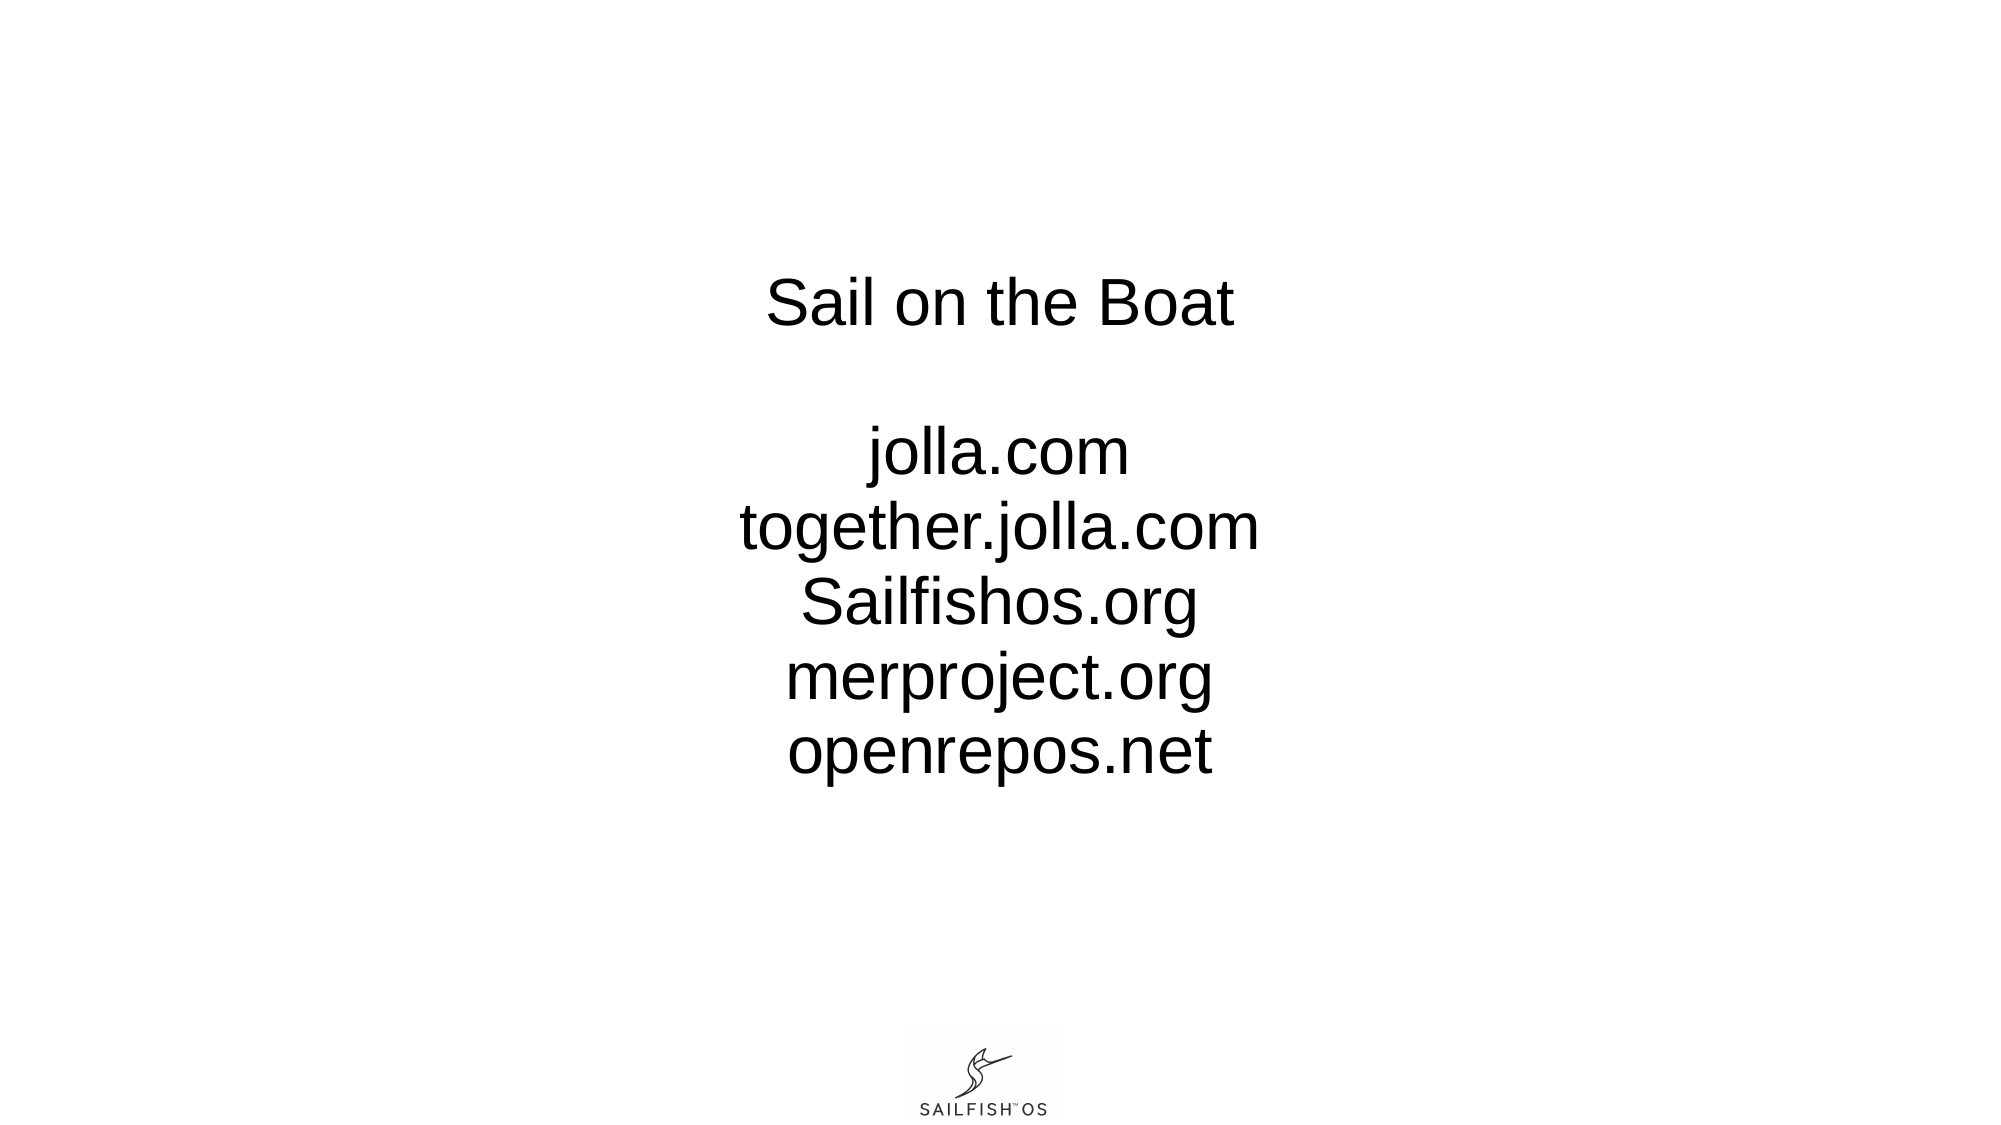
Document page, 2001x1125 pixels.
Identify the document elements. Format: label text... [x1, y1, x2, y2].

picture [908, 1068, 1061, 1120]
subtitle Sail on the Boat jolla.com together.jolla.com Sailfishos.org merproject.org openrepos.net [137, 59, 1863, 1068]
